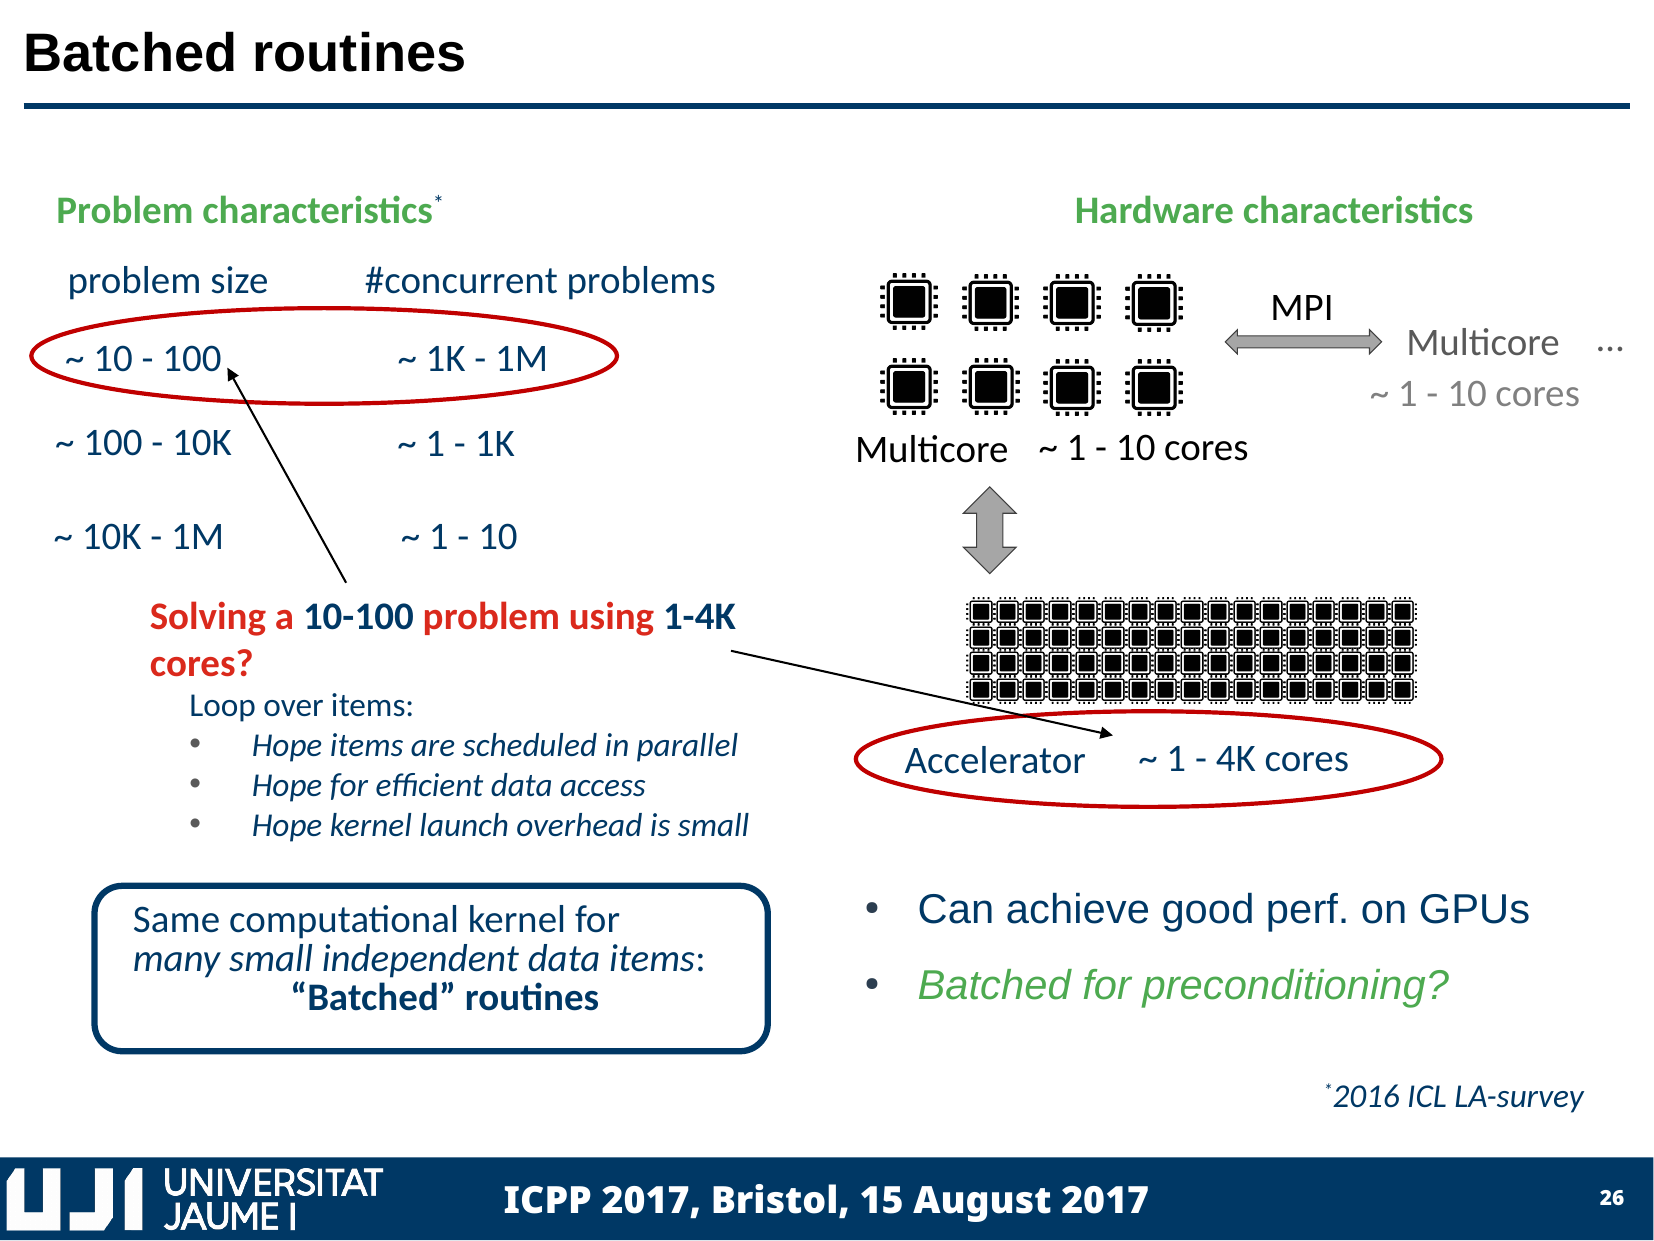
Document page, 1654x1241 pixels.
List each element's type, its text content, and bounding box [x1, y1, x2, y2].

picture [1043, 359, 1101, 414]
text_box ~ 10K - 1M [39, 502, 240, 565]
text_box ~ 1 - 10 cores [1023, 414, 1264, 477]
text_box Multicore [840, 416, 1024, 478]
picture [0, 1158, 390, 1241]
text_box problem size #concurrent problems [52, 247, 732, 309]
text_box Same computational kernel for many small independent data items: “Batched” routines [118, 895, 779, 1085]
text_box [963, 486, 1017, 574]
text_box ~ 1 - 10 [386, 502, 533, 565]
text_box *2016 ICL LA-survey [1308, 1067, 1607, 1122]
text_box Solving a 10-100 problem using 1-4K cores? [135, 583, 756, 692]
text_box Accelerator [889, 726, 1101, 789]
picture [1125, 359, 1183, 414]
text_box Loop over items: Hope items are scheduled in parallel Hope for efficient data access Hope kernel launch overhead is small [174, 675, 766, 851]
picture [962, 358, 1020, 415]
picture [962, 274, 1019, 331]
text_box ~ 10 - 100 [50, 324, 90, 336]
title Batched routines [23, 0, 1630, 107]
text_box Accelerator [889, 726, 920, 734]
text_box Same computational kernel for many small independent data items: “Batched” routines [118, 895, 764, 1048]
text_box ~ 10 - 100 [50, 324, 237, 387]
text_box Problem characteristics* [41, 177, 460, 239]
text_box Hardware characteristics [1060, 177, 1489, 239]
text_box ~ 1 - 4K cores [1123, 725, 1365, 787]
text_box MPI [1255, 274, 1349, 336]
picture [1125, 274, 1183, 332]
list Can achieve good perf. on GPUs Batched for preconditioning? [846, 885, 1560, 1063]
text_box ~ 100 - 10K [40, 408, 247, 471]
picture [966, 597, 1417, 704]
picture [880, 358, 938, 415]
text_box … [1582, 304, 1639, 367]
text_box [1225, 329, 1382, 354]
text_box ~ 10 - 100 [50, 376, 86, 387]
picture [1043, 274, 1101, 331]
text_box Multicore [1391, 309, 1575, 360]
picture [880, 273, 938, 330]
text_box ~ 1 - 1K [382, 410, 530, 472]
text_box ~ 1 - 10 cores [1354, 360, 1595, 422]
text_box ~ 1K - 1M [382, 324, 564, 387]
